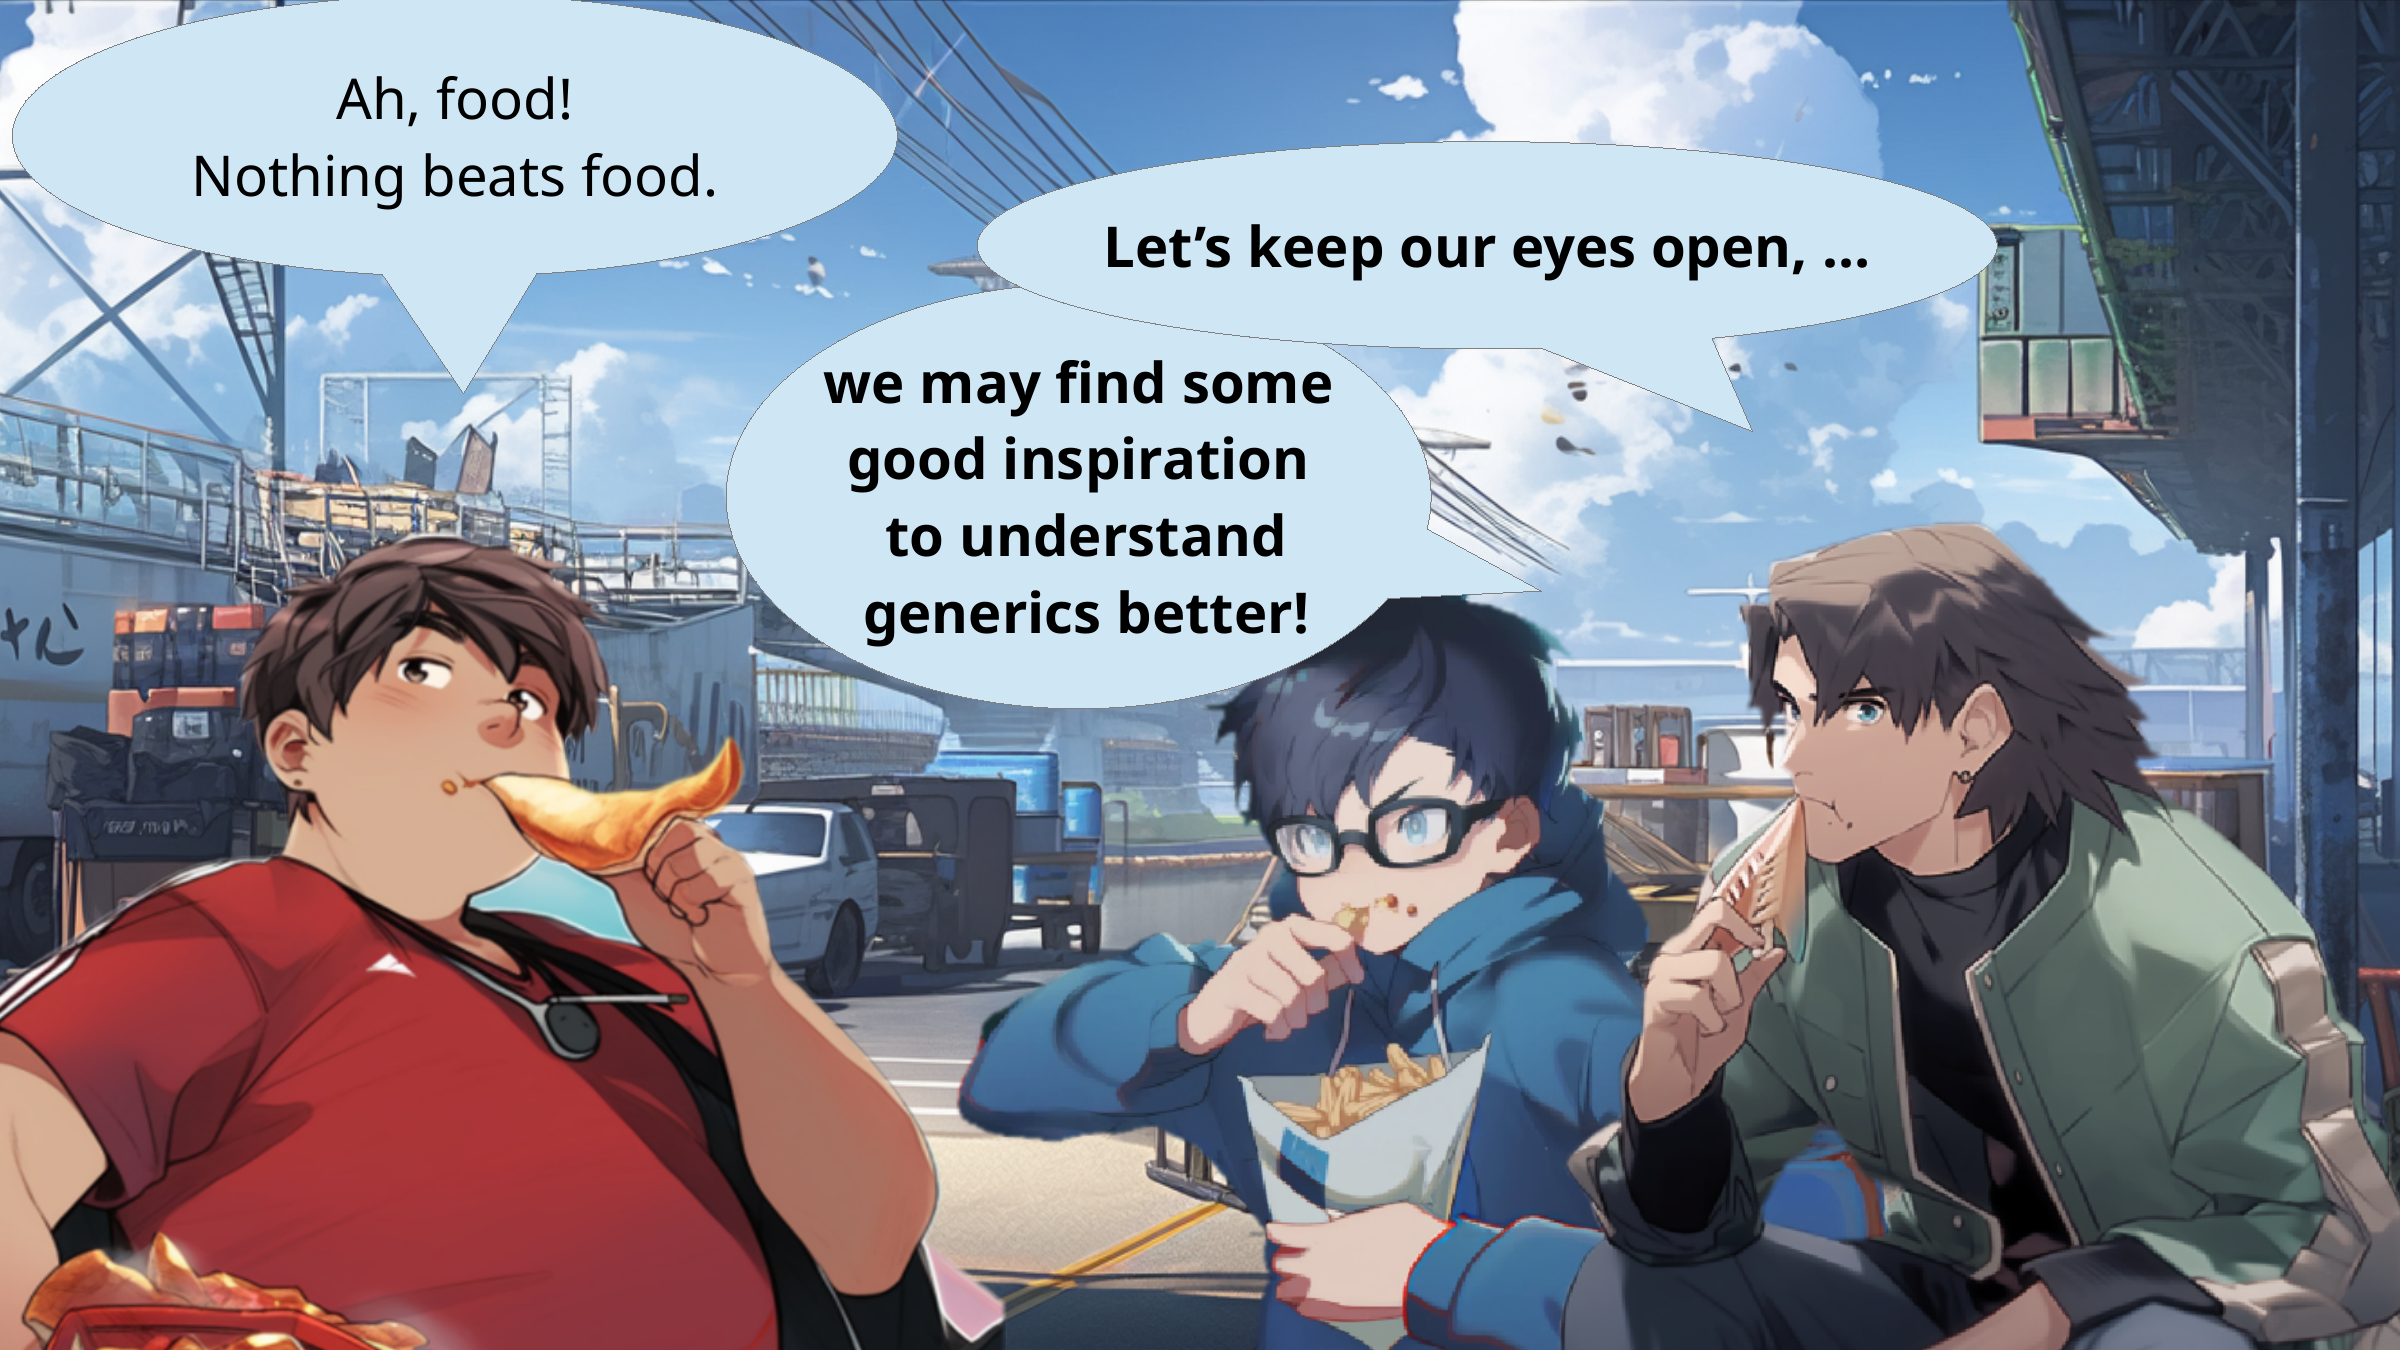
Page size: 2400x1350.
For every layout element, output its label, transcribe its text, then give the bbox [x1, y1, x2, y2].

text_box we may find some good inspiration to understand generics better! [726, 287, 1542, 709]
picture [0, 0, 2400, 1350]
text_box Let’s keep our eyes open, … [977, 141, 1998, 432]
text_box Ah, food! Nothing beats food. [12, 0, 898, 394]
